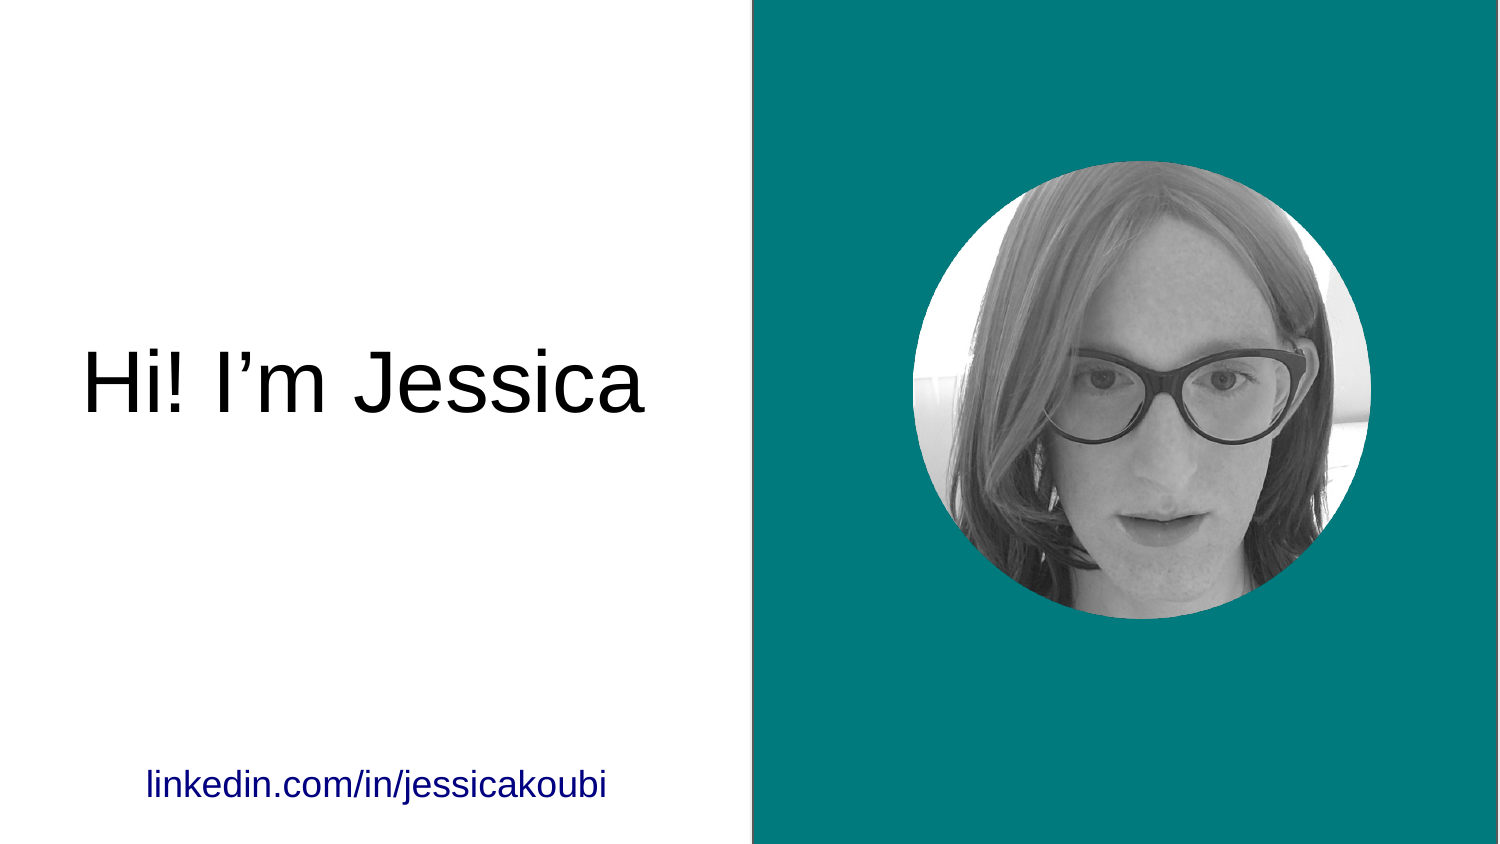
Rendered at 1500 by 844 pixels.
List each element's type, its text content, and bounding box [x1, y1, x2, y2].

text_box [753, 0, 1497, 844]
title Hi! I’m Jessica [43, 202, 708, 446]
picture [913, 160, 1373, 621]
text_box linkedin.com/in/jessicakoubi [0, 745, 754, 821]
